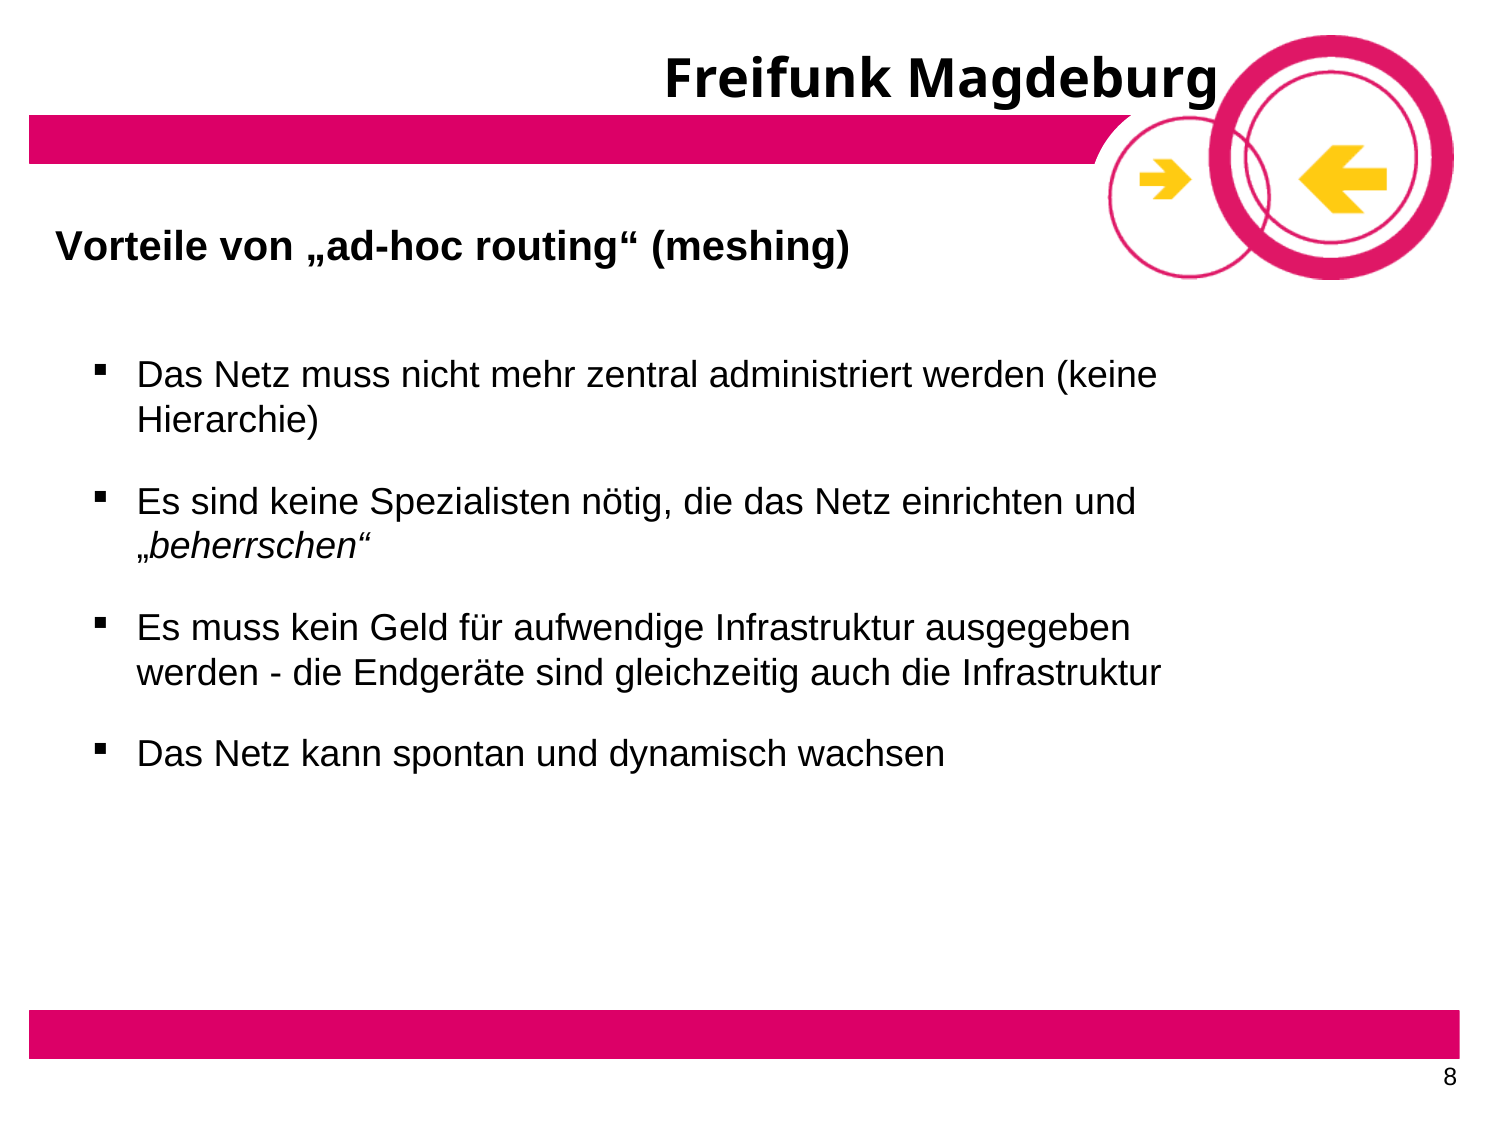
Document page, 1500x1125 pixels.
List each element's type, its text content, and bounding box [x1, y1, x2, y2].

text_box Das Netz muss nicht mehr zentral administriert werden (keine Hierarchie) Es sind keine Spezialisten nötig, die das Netz einrichten und „beherrschen“ Es muss kein Geld für aufwendige Infrastruktur ausgegeben werden - die Endgeräte sind gleichzeitig auch die Infrastruktur Das Netz kann spontan und dynamisch wachsen [29, 351, 1259, 1018]
text_box Vorteile von „ad-hoc routing“ (meshing) [55, 219, 1048, 298]
picture [1107, 73, 1114, 91]
picture [1107, 35, 1454, 280]
